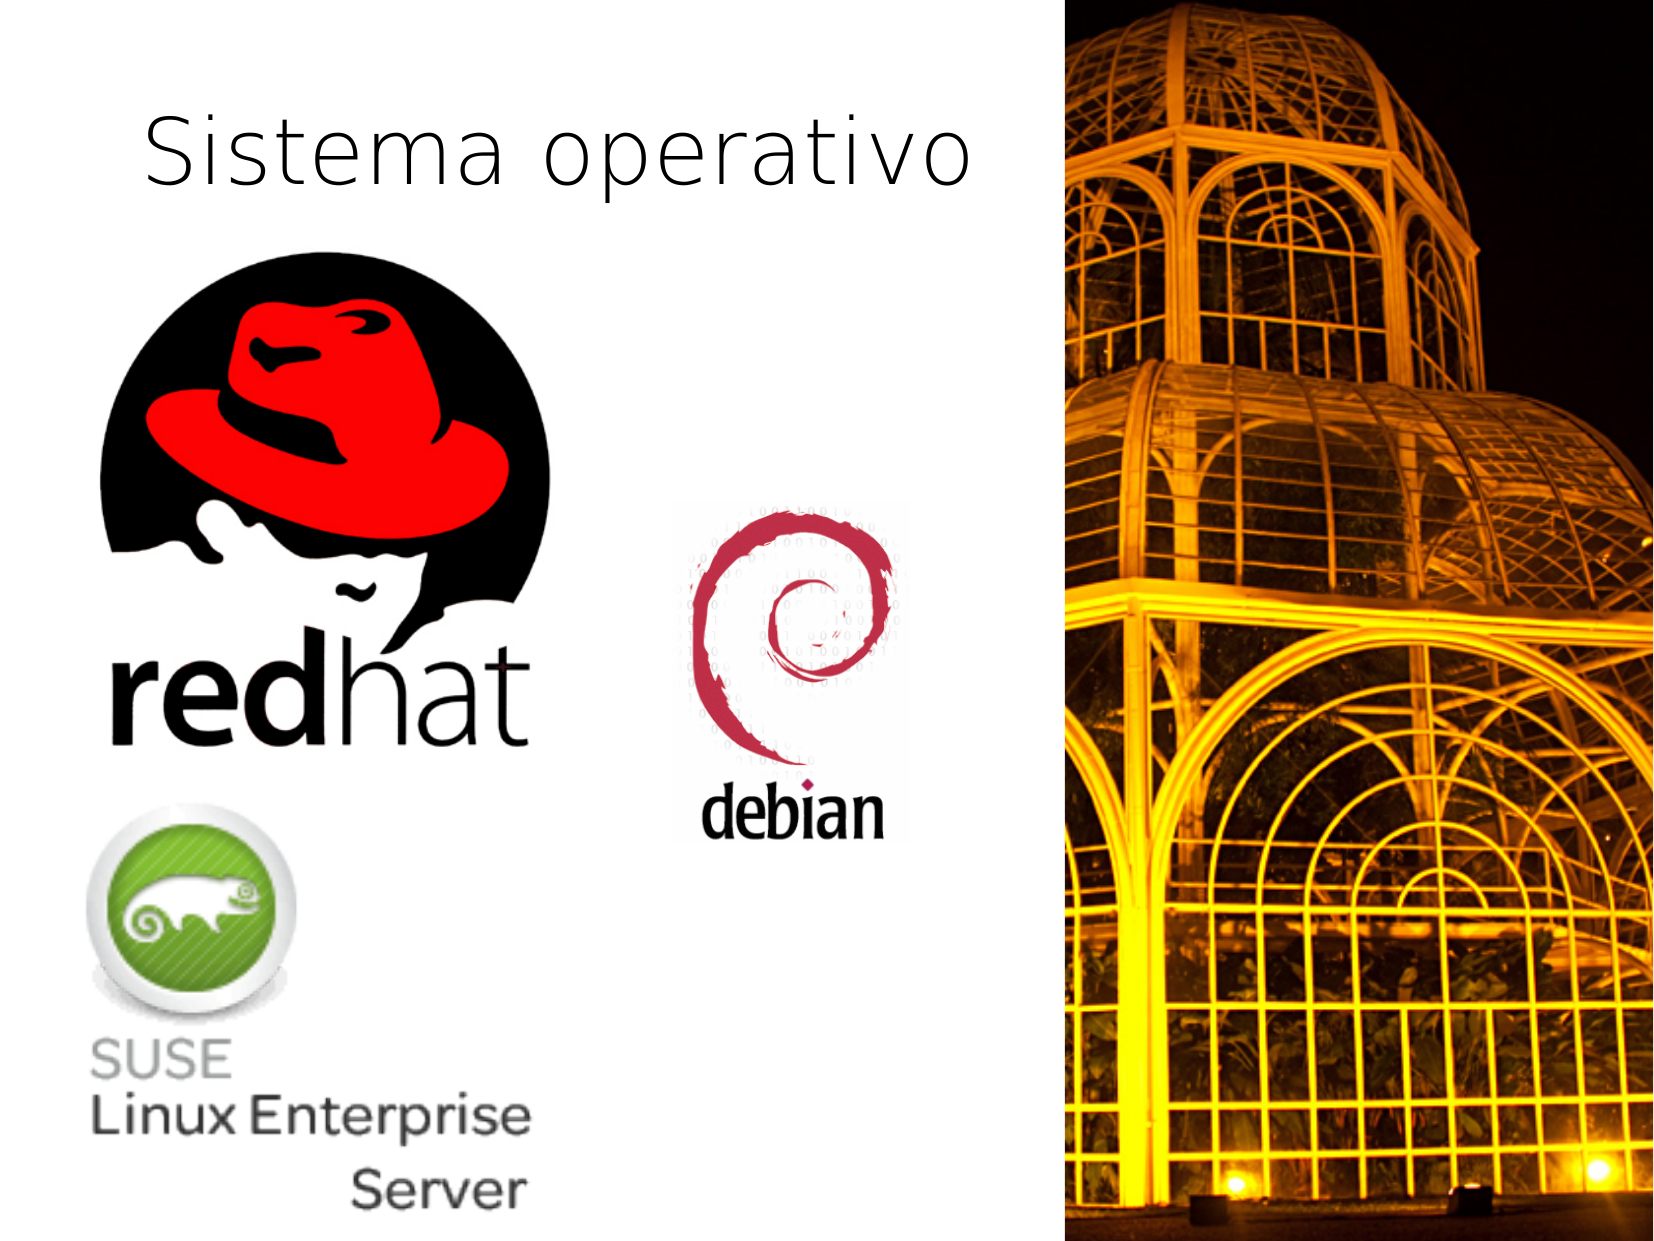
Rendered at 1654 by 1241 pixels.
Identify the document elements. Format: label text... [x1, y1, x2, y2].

picture [90, 245, 556, 756]
title Sistema operativo [82, 49, 1036, 257]
picture [65, 782, 556, 1241]
picture [1064, 0, 1654, 1241]
picture [626, 488, 969, 851]
